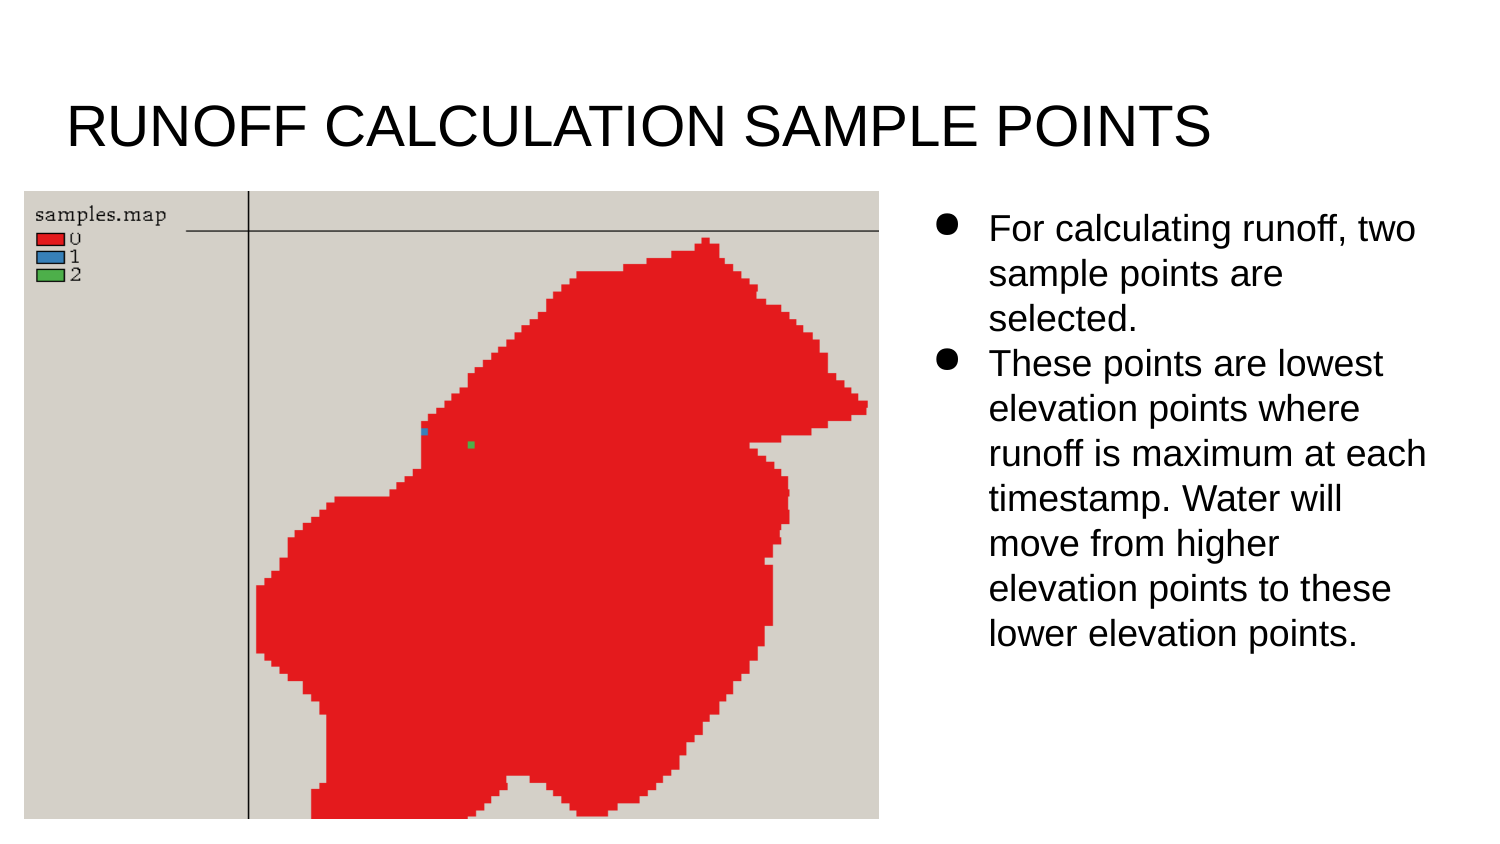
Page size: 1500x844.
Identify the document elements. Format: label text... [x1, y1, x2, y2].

picture [24, 191, 879, 819]
list For calculating runoff, two sample points are selected. These points are lowest elevation points where runoff is maximum at each timestamp. Water will move from higher elevation points to these lower elevation points. [898, 189, 1449, 750]
title RUNOFF CALCULATION SAMPLE POINTS [51, 72, 1449, 167]
